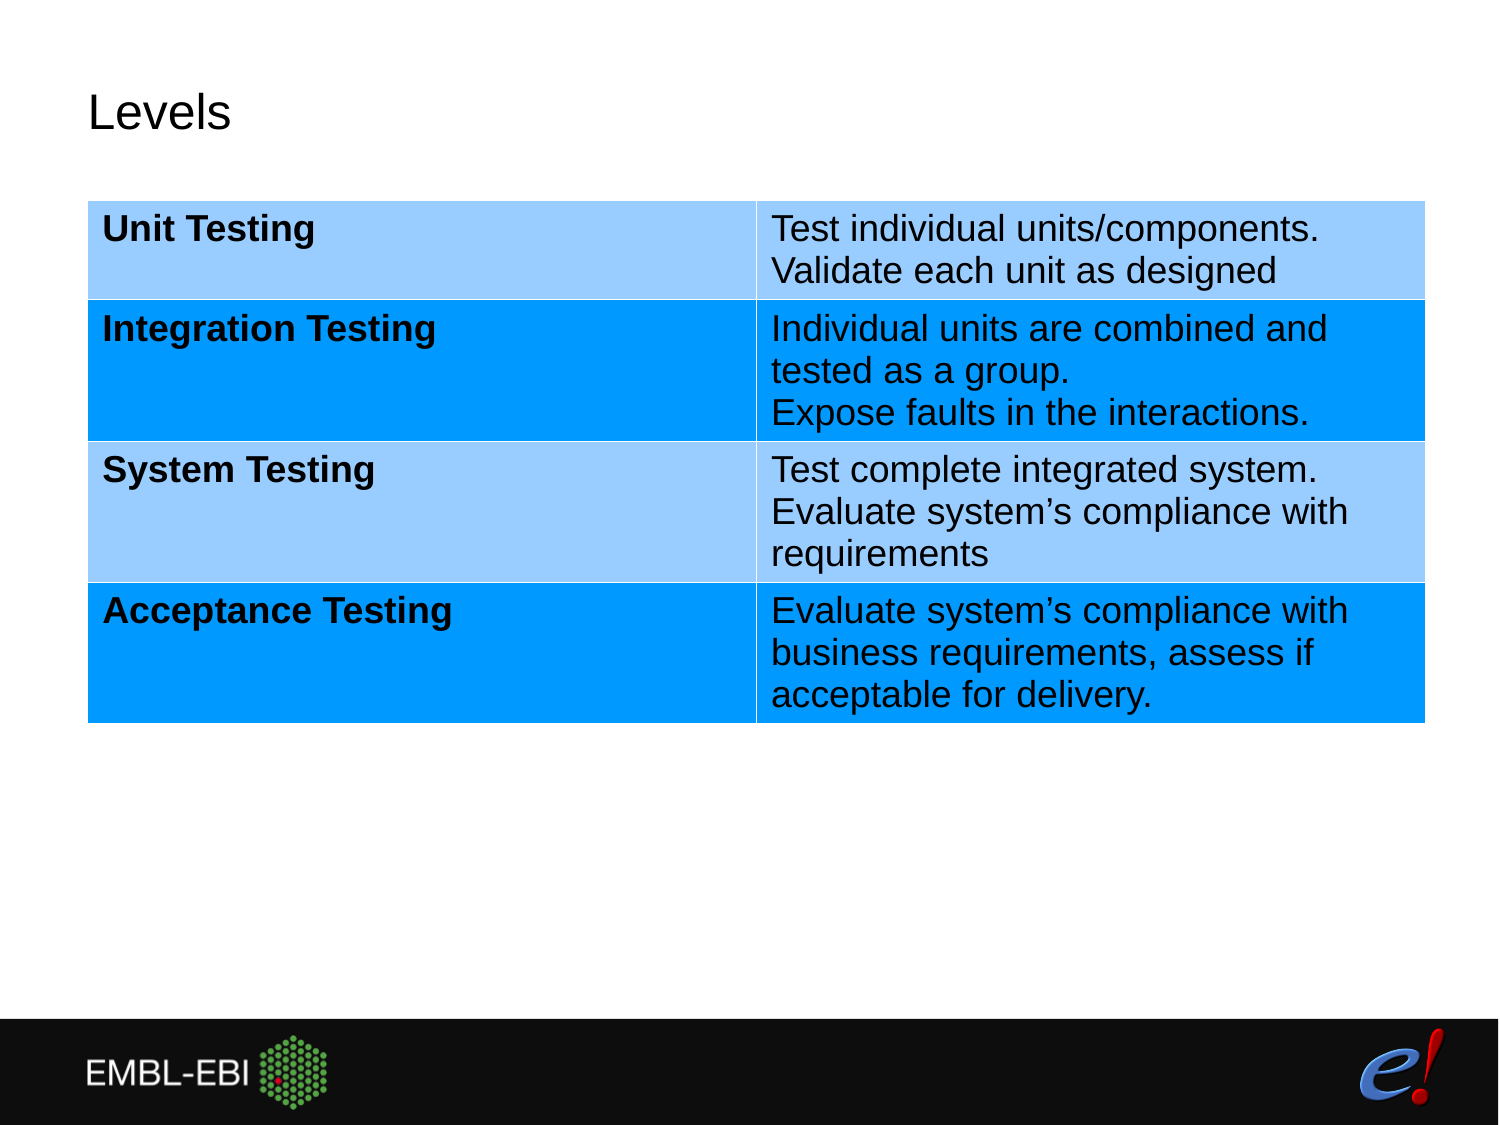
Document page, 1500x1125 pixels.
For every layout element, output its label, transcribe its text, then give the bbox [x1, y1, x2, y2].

table_cell Integration Testing [88, 300, 756, 441]
table_cell System Testing [88, 442, 756, 582]
table_cell Evaluate system’s compliance with business requirements, assess if acceptable for delivery. [757, 583, 1425, 723]
picture [87, 1035, 327, 1110]
table_cell Acceptance Testing [88, 583, 756, 723]
title Levels [87, 50, 1425, 175]
picture [1357, 1026, 1448, 1112]
table_cell Individual units are combined and tested as a group. Expose faults in the interactions. [757, 300, 1425, 441]
table_header Unit Testing [88, 201, 756, 299]
table_header Test individual units/components. Validate each unit as designed [757, 201, 1425, 299]
table_cell Test complete integrated system. Evaluate system’s compliance with requirements [757, 442, 1425, 582]
